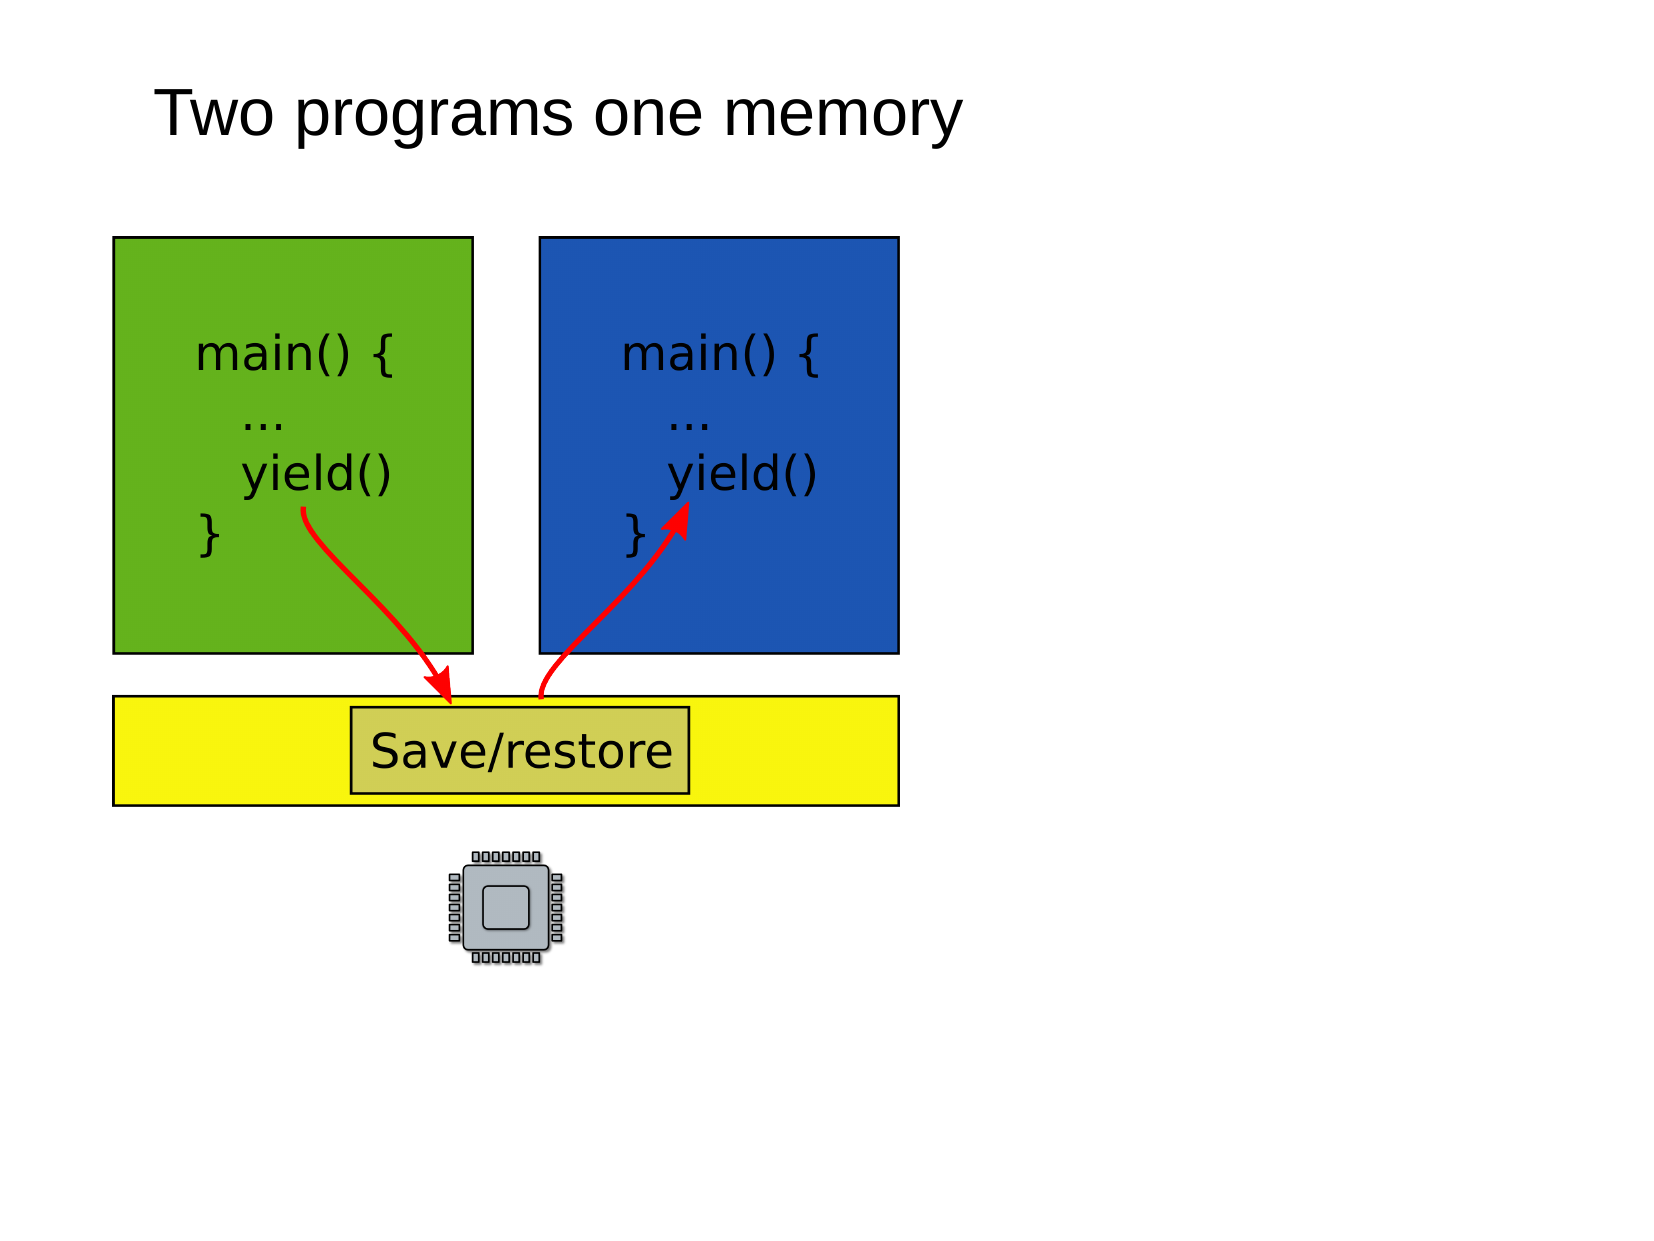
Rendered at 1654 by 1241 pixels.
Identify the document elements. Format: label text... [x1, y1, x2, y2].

list Two programs one memory [82, 75, 1576, 151]
picture [112, 236, 900, 976]
